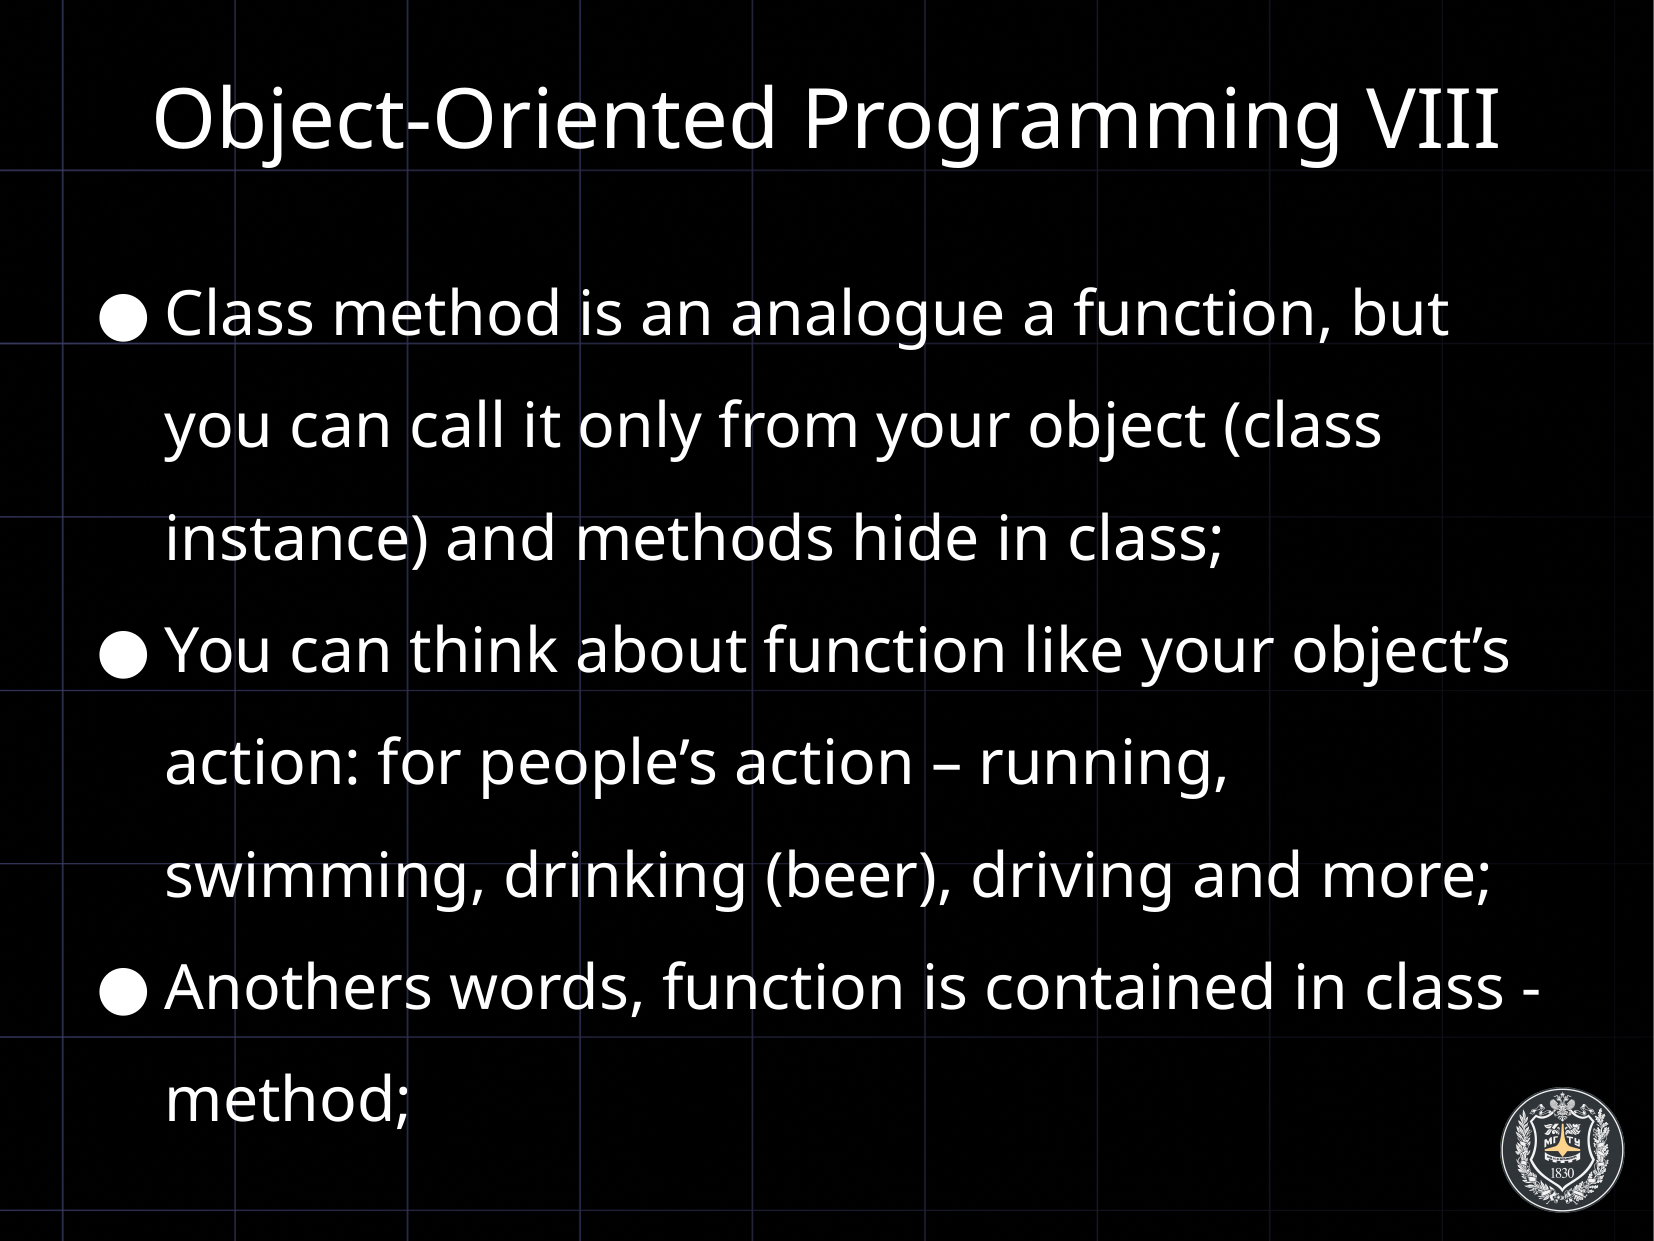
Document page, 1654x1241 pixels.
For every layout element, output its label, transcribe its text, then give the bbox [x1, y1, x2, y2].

text_box Class method is an analogue a function, but you can call it only from your object (class instance) and methods hide in class; You can think about function like your object’s action: for people’s action – running, swimming, drinking (beer), driving and more; Anothers words, function is contained in class - method; [74, 187, 1575, 1241]
text_box Object-Oriented Programming VIII [82, 37, 1571, 187]
picture [0, 0, 1654, 1241]
